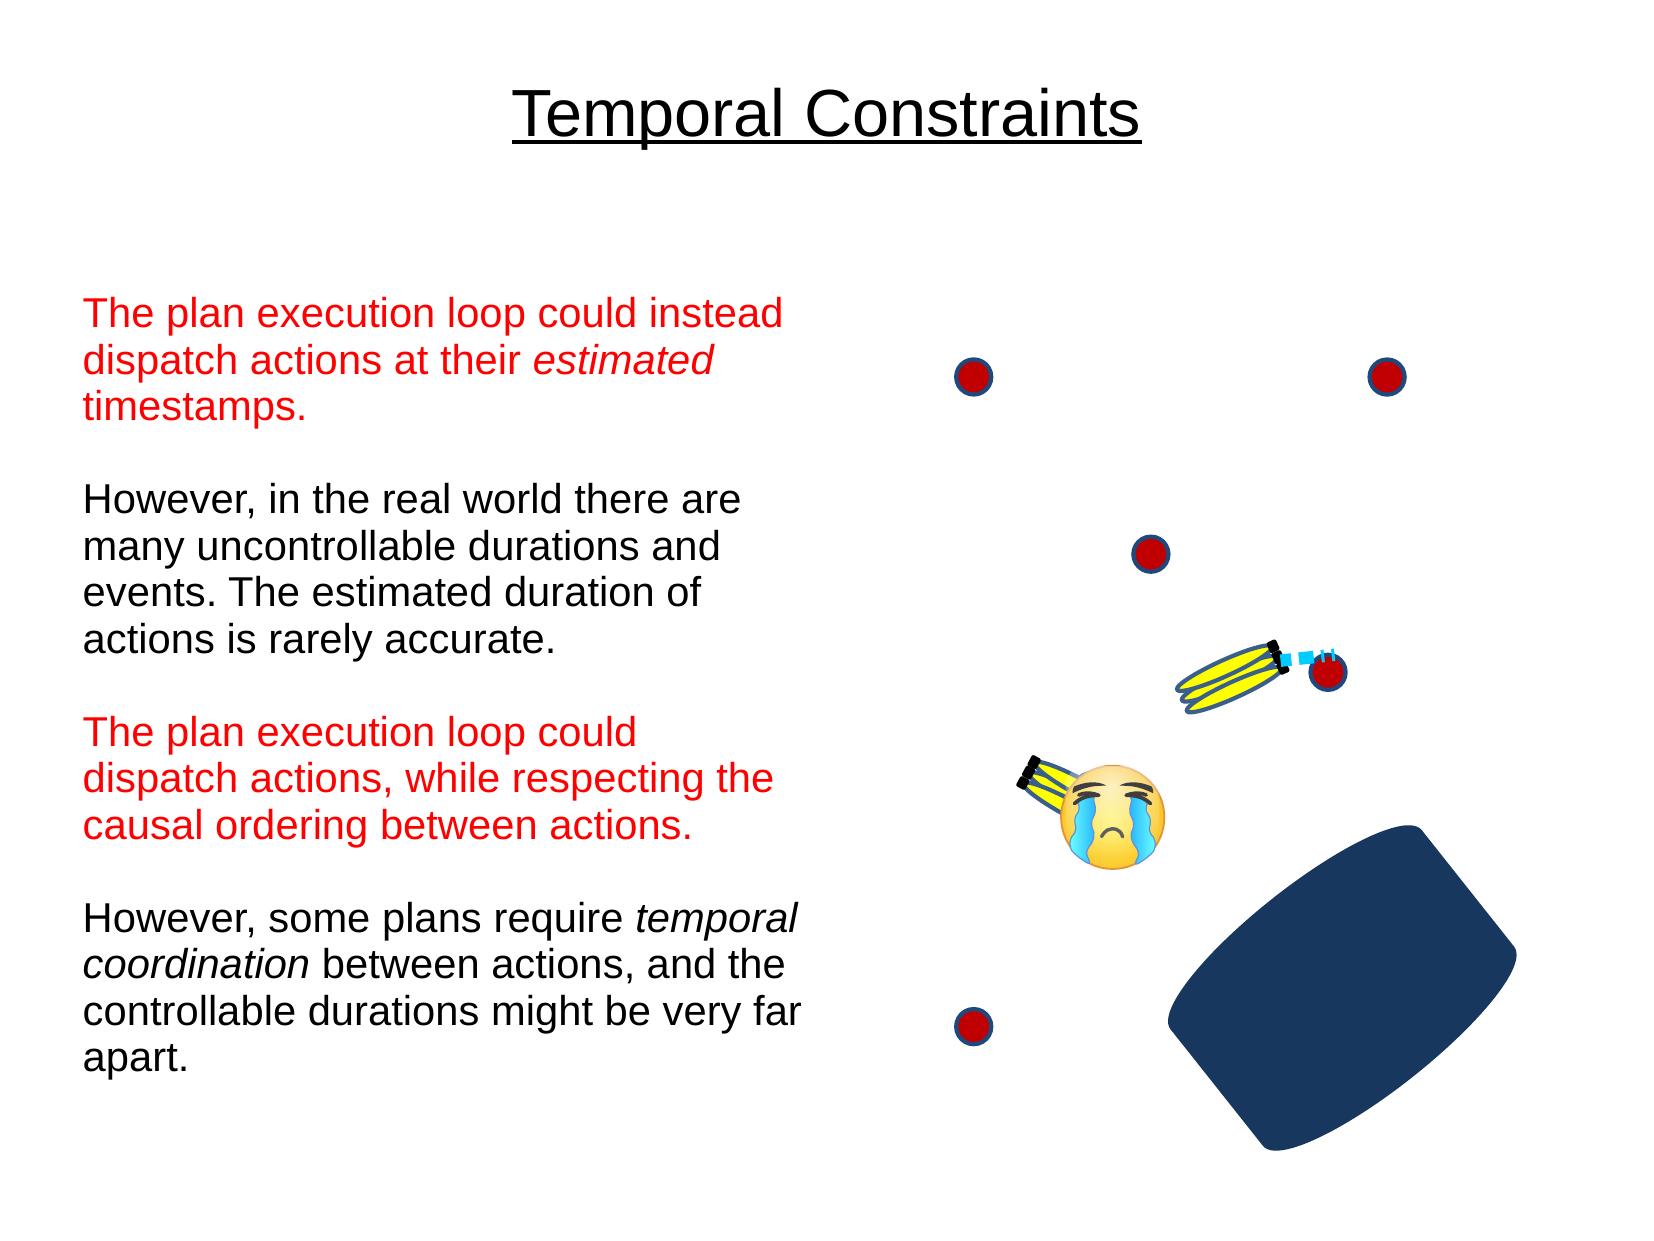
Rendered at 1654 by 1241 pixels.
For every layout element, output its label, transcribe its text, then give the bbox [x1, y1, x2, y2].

text_box [956, 359, 992, 395]
text_box [1176, 641, 1288, 713]
text_box [1133, 536, 1169, 572]
text_box [1369, 359, 1405, 395]
text_box [1310, 654, 1346, 690]
picture [1051, 755, 1175, 879]
text_box [956, 1009, 992, 1045]
text_box [1018, 757, 1051, 807]
text_box [1170, 827, 1515, 1149]
title Temporal Constraints [82, 49, 1571, 178]
subtitle The plan execution loop could instead dispatch actions at their estimated timestamps. However, in the real world there are many uncontrollable durations and events. The estimated duration of actions is rarely accurate. The plan execution loop could dispatch actions, while respecting the causal ordering between actions. However, some plans require temporal coordination between actions, and the controllable durations might be very far apart. [82, 290, 804, 1137]
